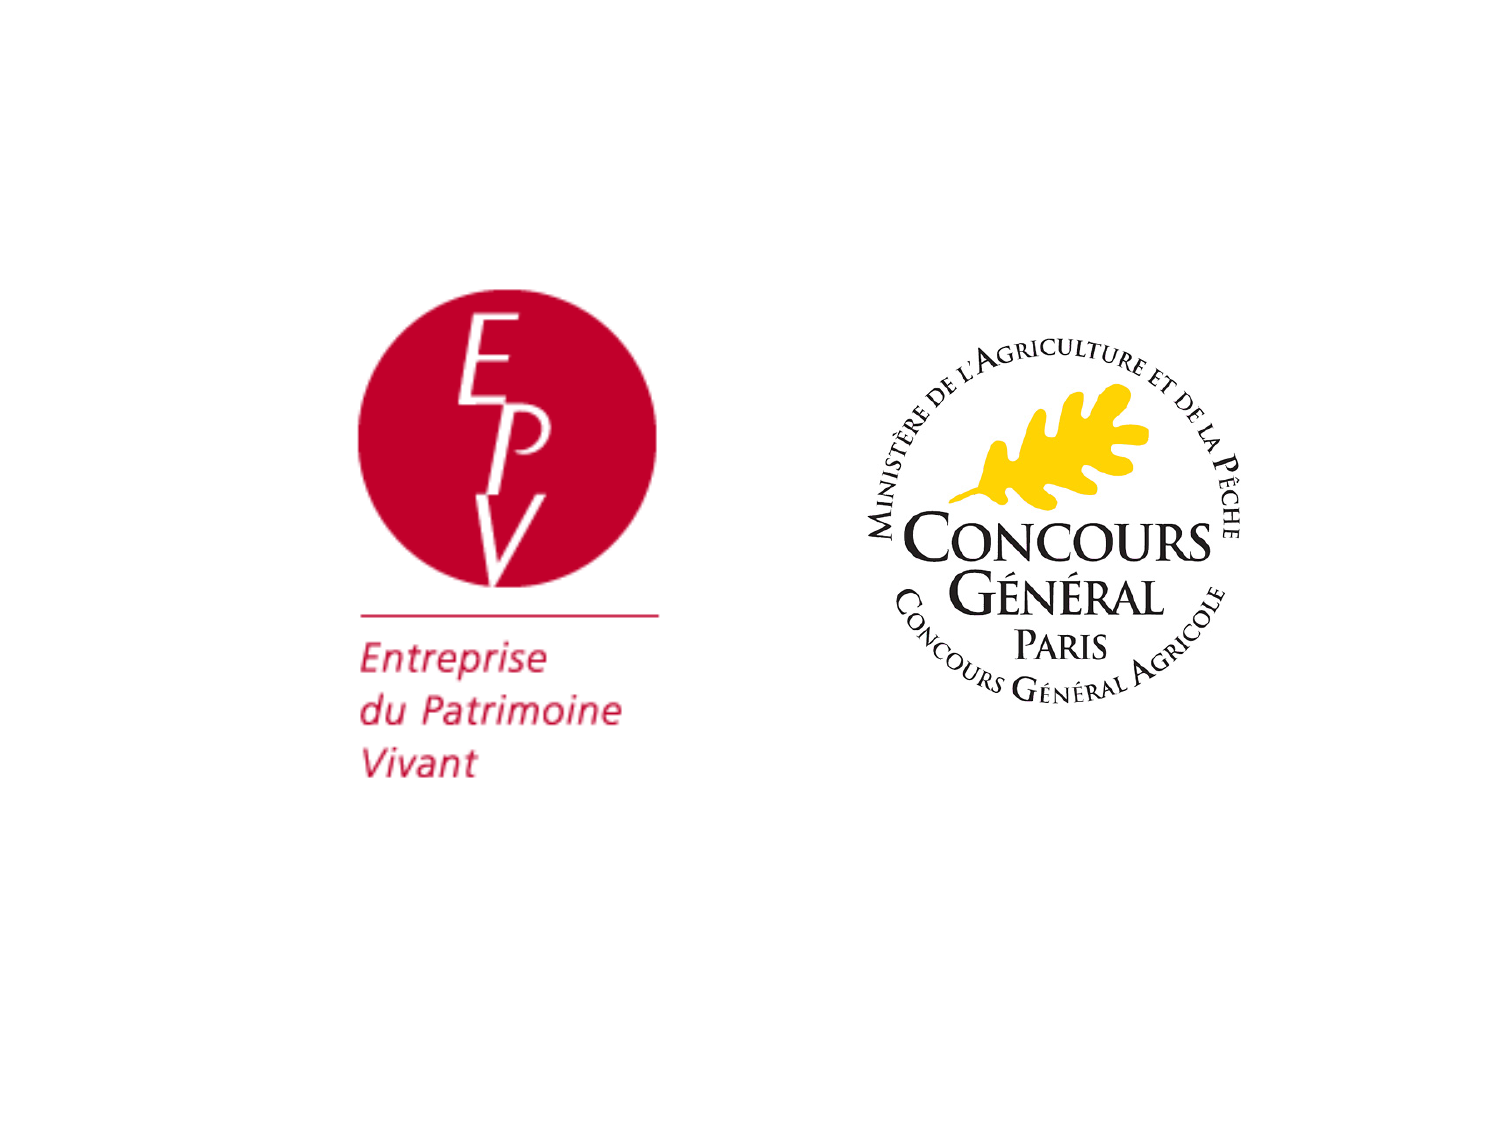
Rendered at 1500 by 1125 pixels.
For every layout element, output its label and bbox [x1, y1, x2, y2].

picture [862, 337, 1241, 709]
picture [354, 283, 662, 788]
